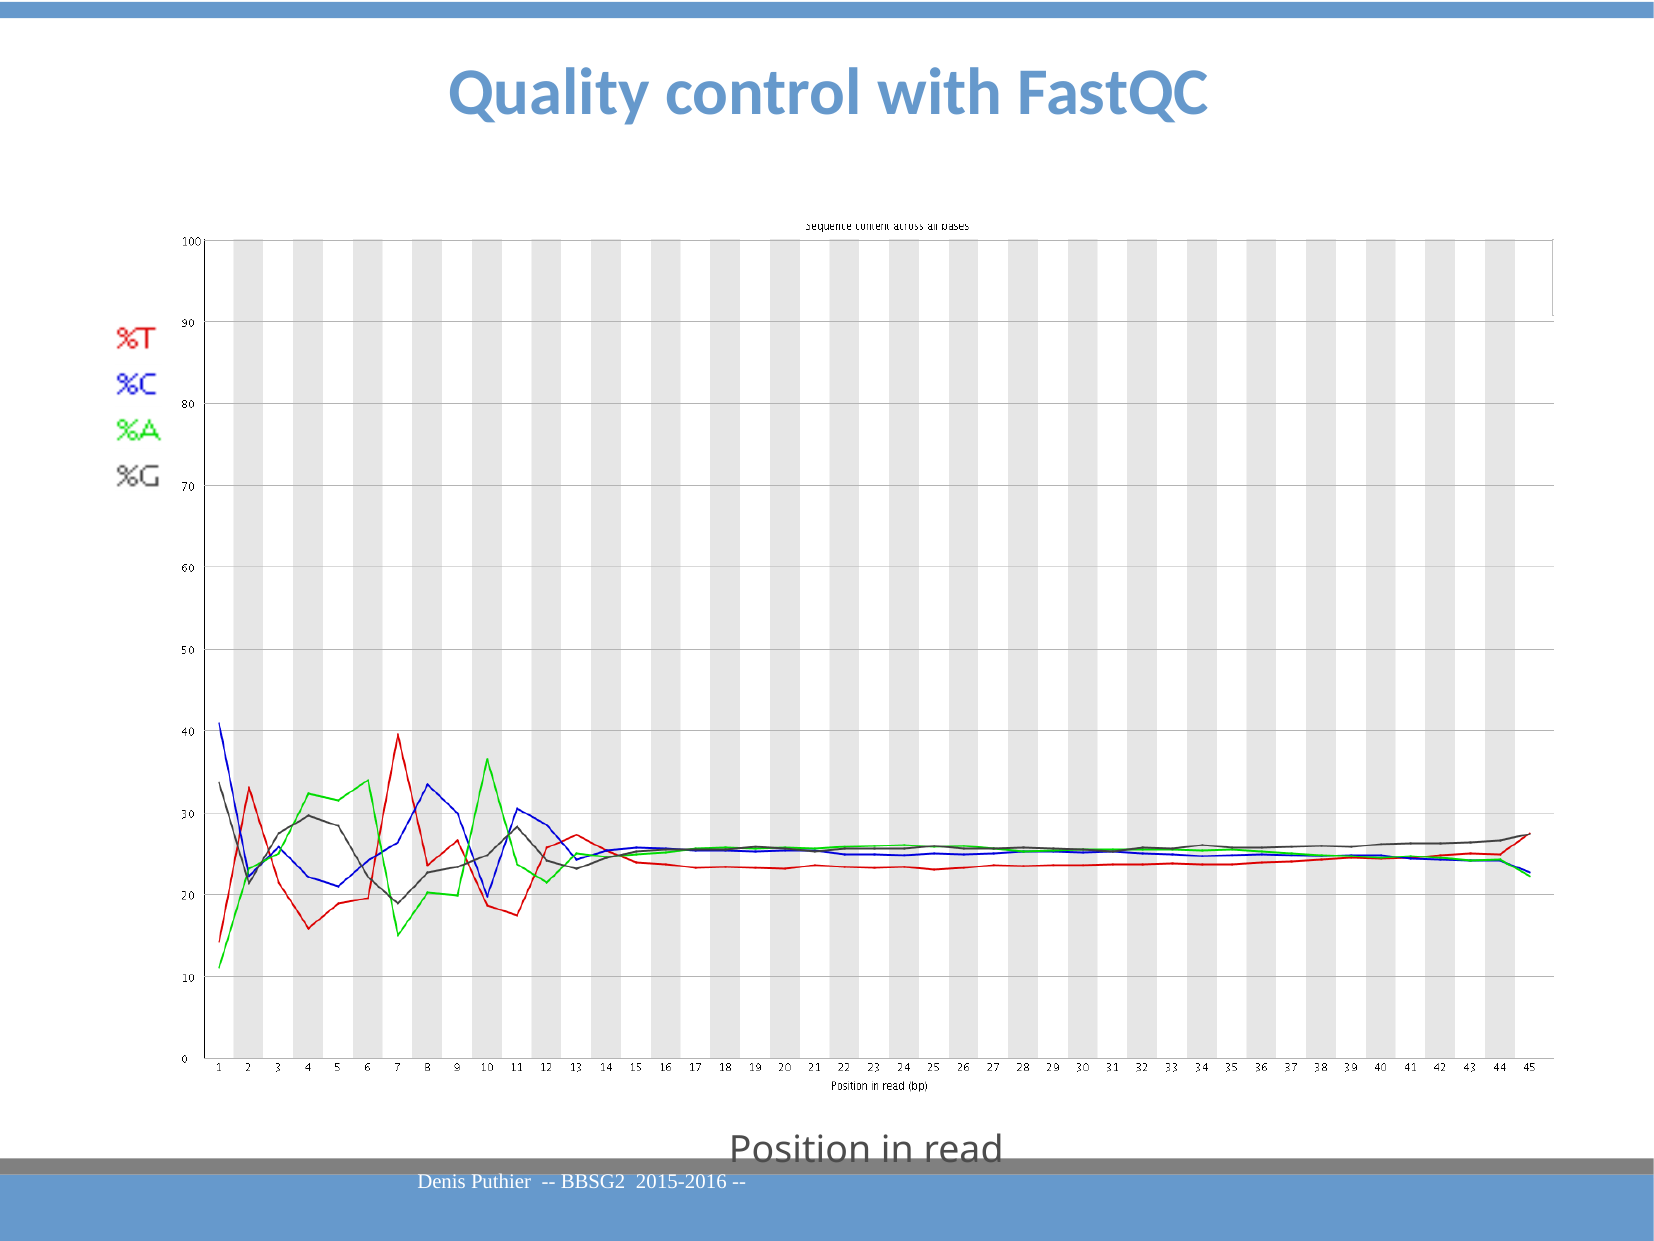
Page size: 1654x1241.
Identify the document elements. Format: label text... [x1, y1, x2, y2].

picture [181, 224, 1554, 1092]
picture [115, 322, 162, 491]
text_box Position in read [714, 1114, 1312, 1181]
title Quality control with FastQC [85, 18, 1574, 177]
